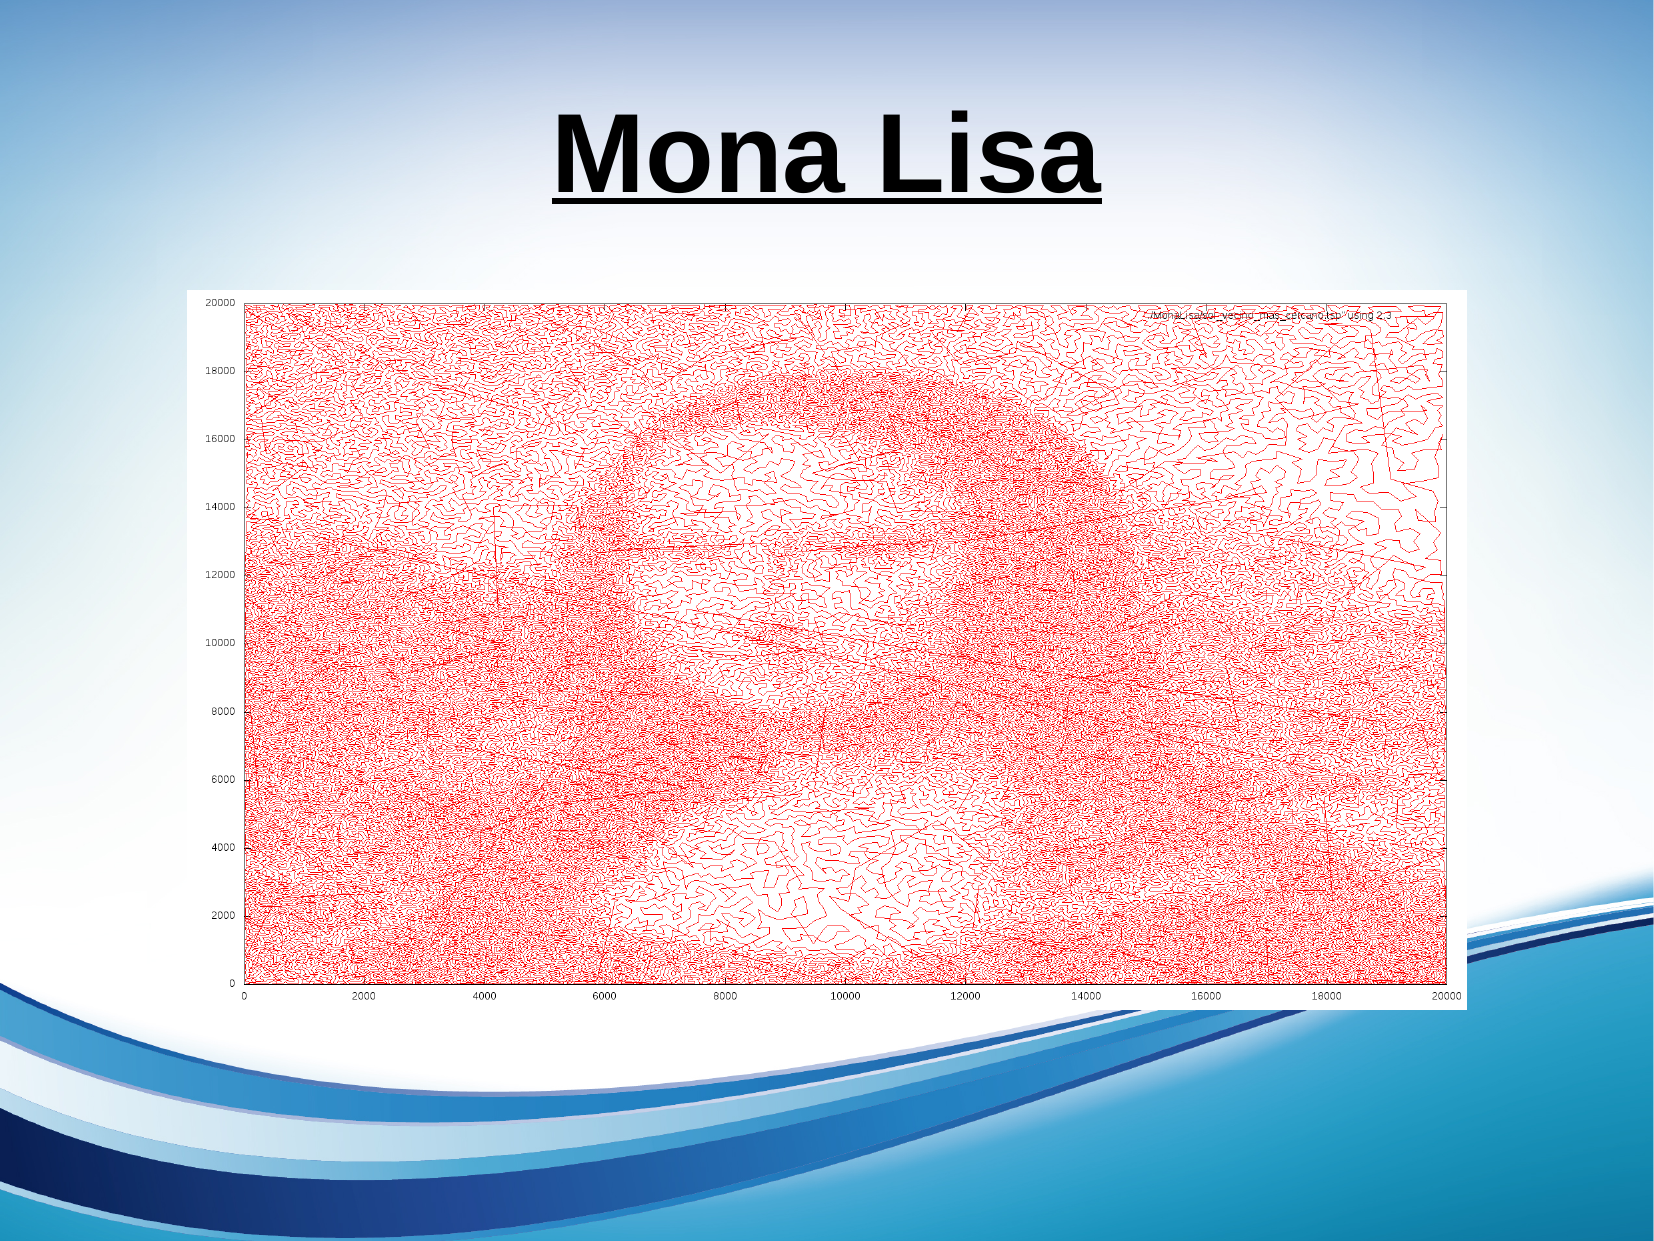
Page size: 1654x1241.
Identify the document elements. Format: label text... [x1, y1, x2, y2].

title Mona Lisa [82, 49, 1571, 257]
picture [0, 0, 1654, 1241]
